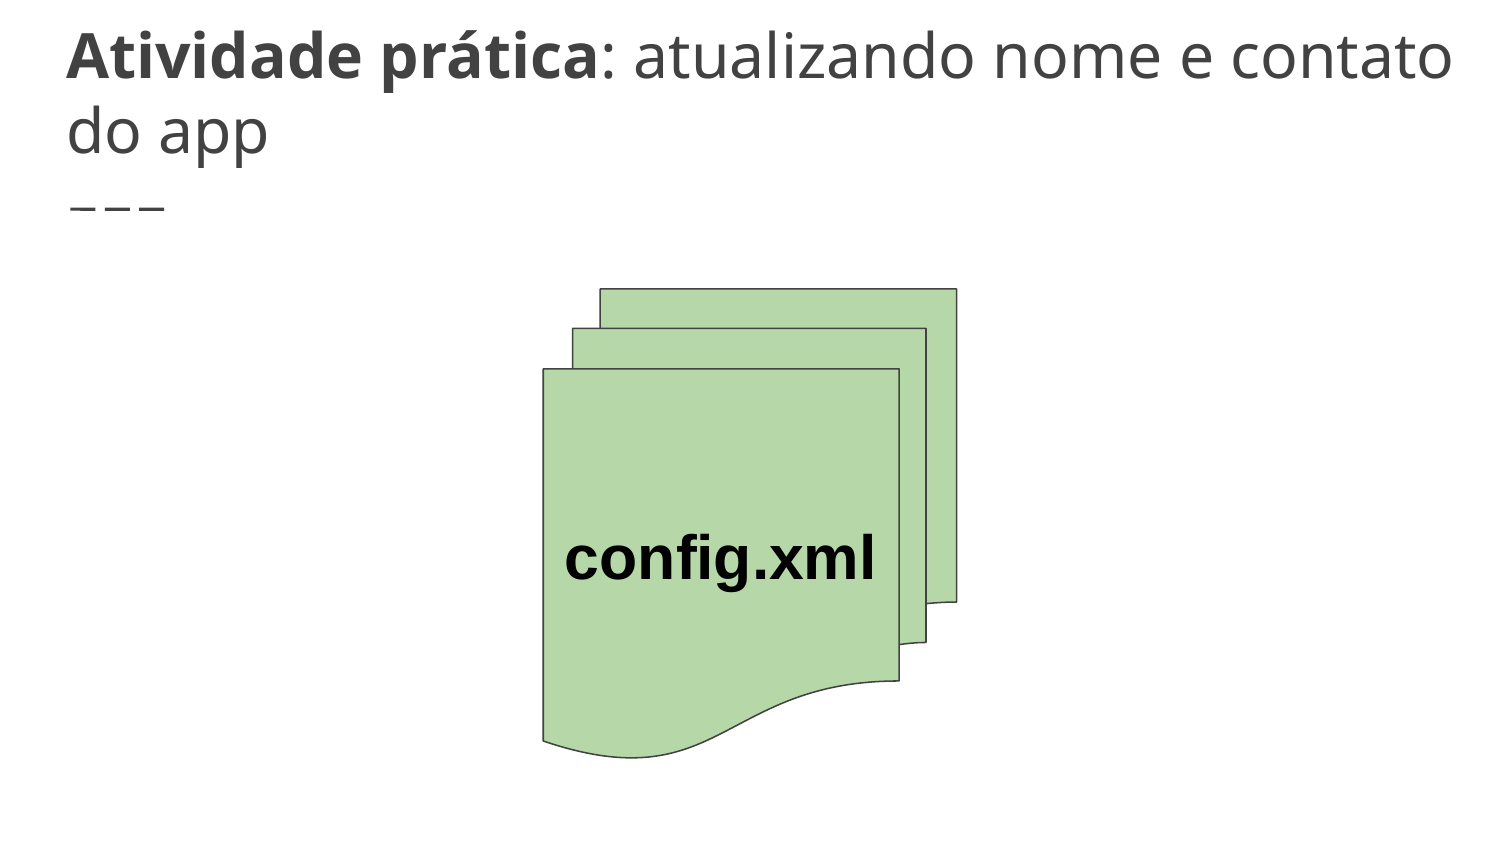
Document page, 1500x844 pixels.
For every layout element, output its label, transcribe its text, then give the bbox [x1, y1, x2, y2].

text_box config.xml [543, 288, 957, 758]
title Atividade prática: atualizando nome e contato do app [51, 61, 1492, 182]
